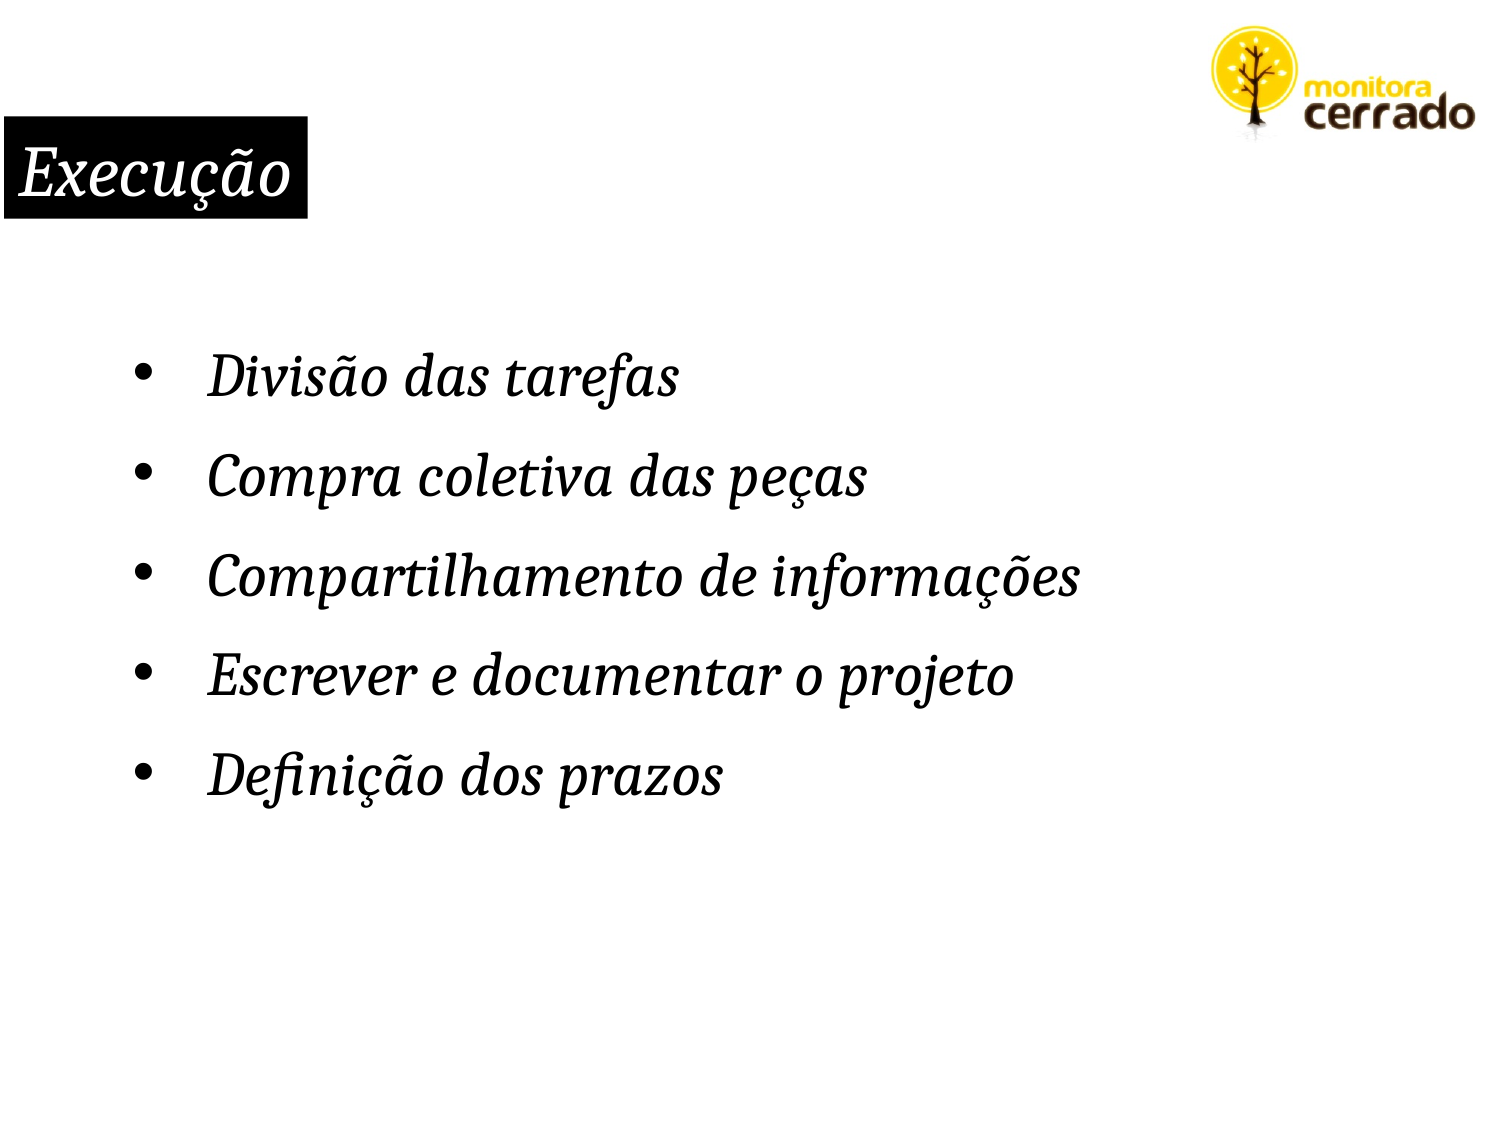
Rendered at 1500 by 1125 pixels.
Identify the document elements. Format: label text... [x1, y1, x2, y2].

picture [1208, 23, 1476, 143]
text_box Divisão das tarefas Compra coletiva das peças Compartilhamento de informações Escrever e documentar o projeto Definição dos prazos [117, 326, 1097, 816]
text_box Execução [4, 116, 308, 219]
